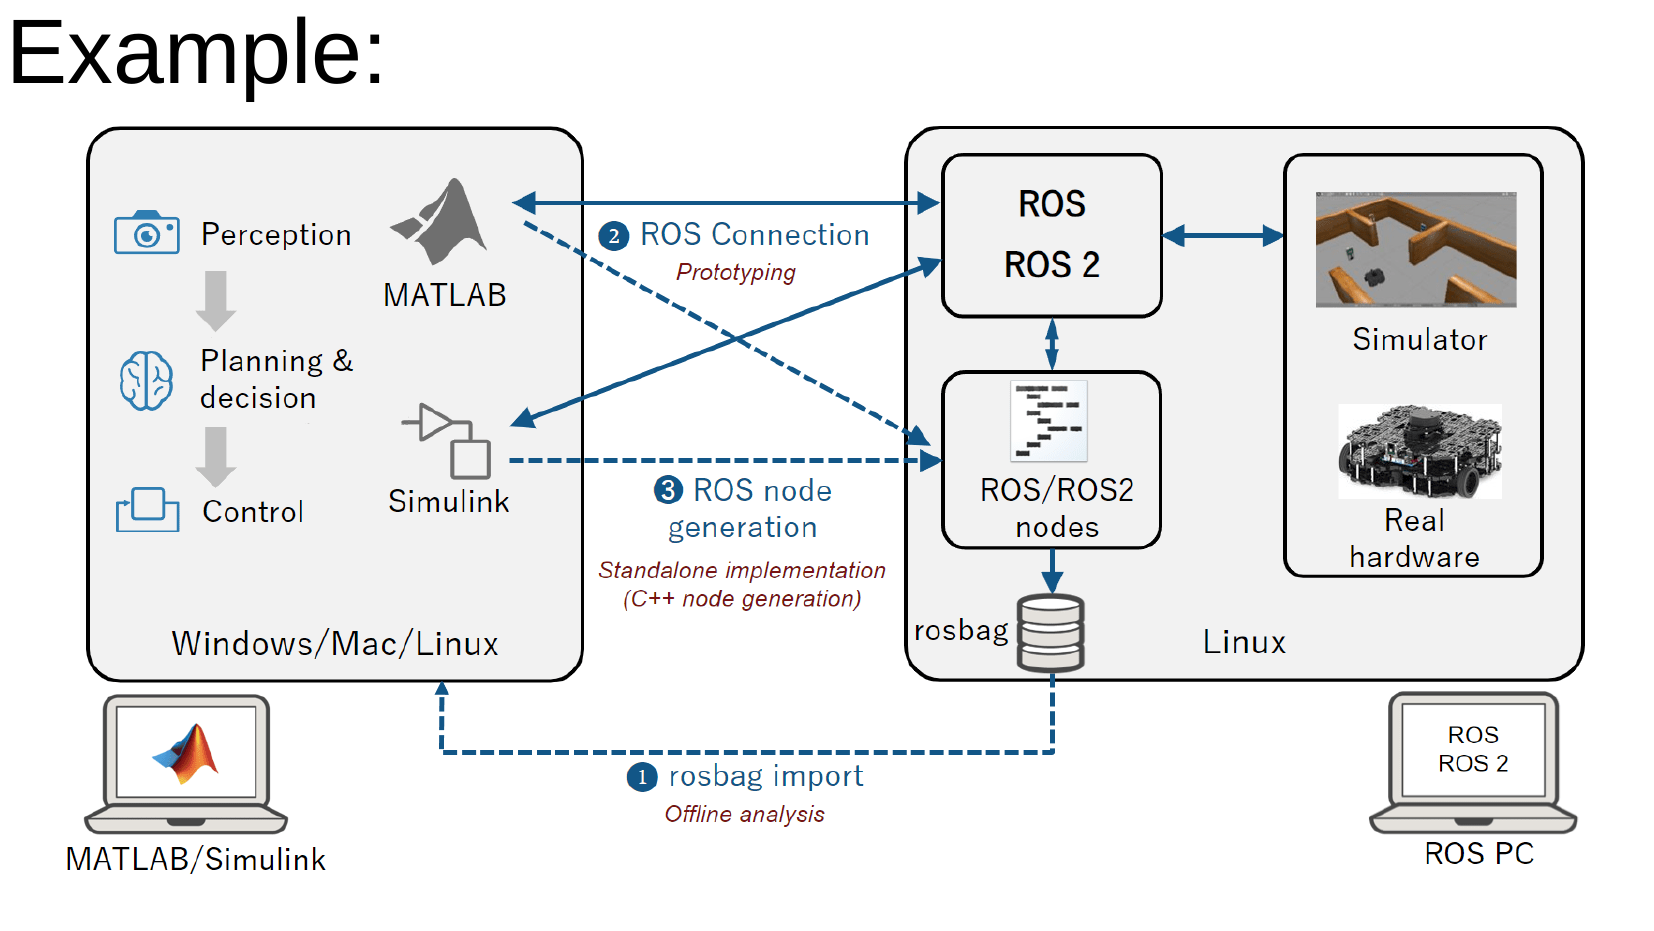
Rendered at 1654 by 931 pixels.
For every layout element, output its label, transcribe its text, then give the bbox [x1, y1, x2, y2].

picture [63, 111, 1591, 877]
title Example: [5, 0, 1495, 130]
